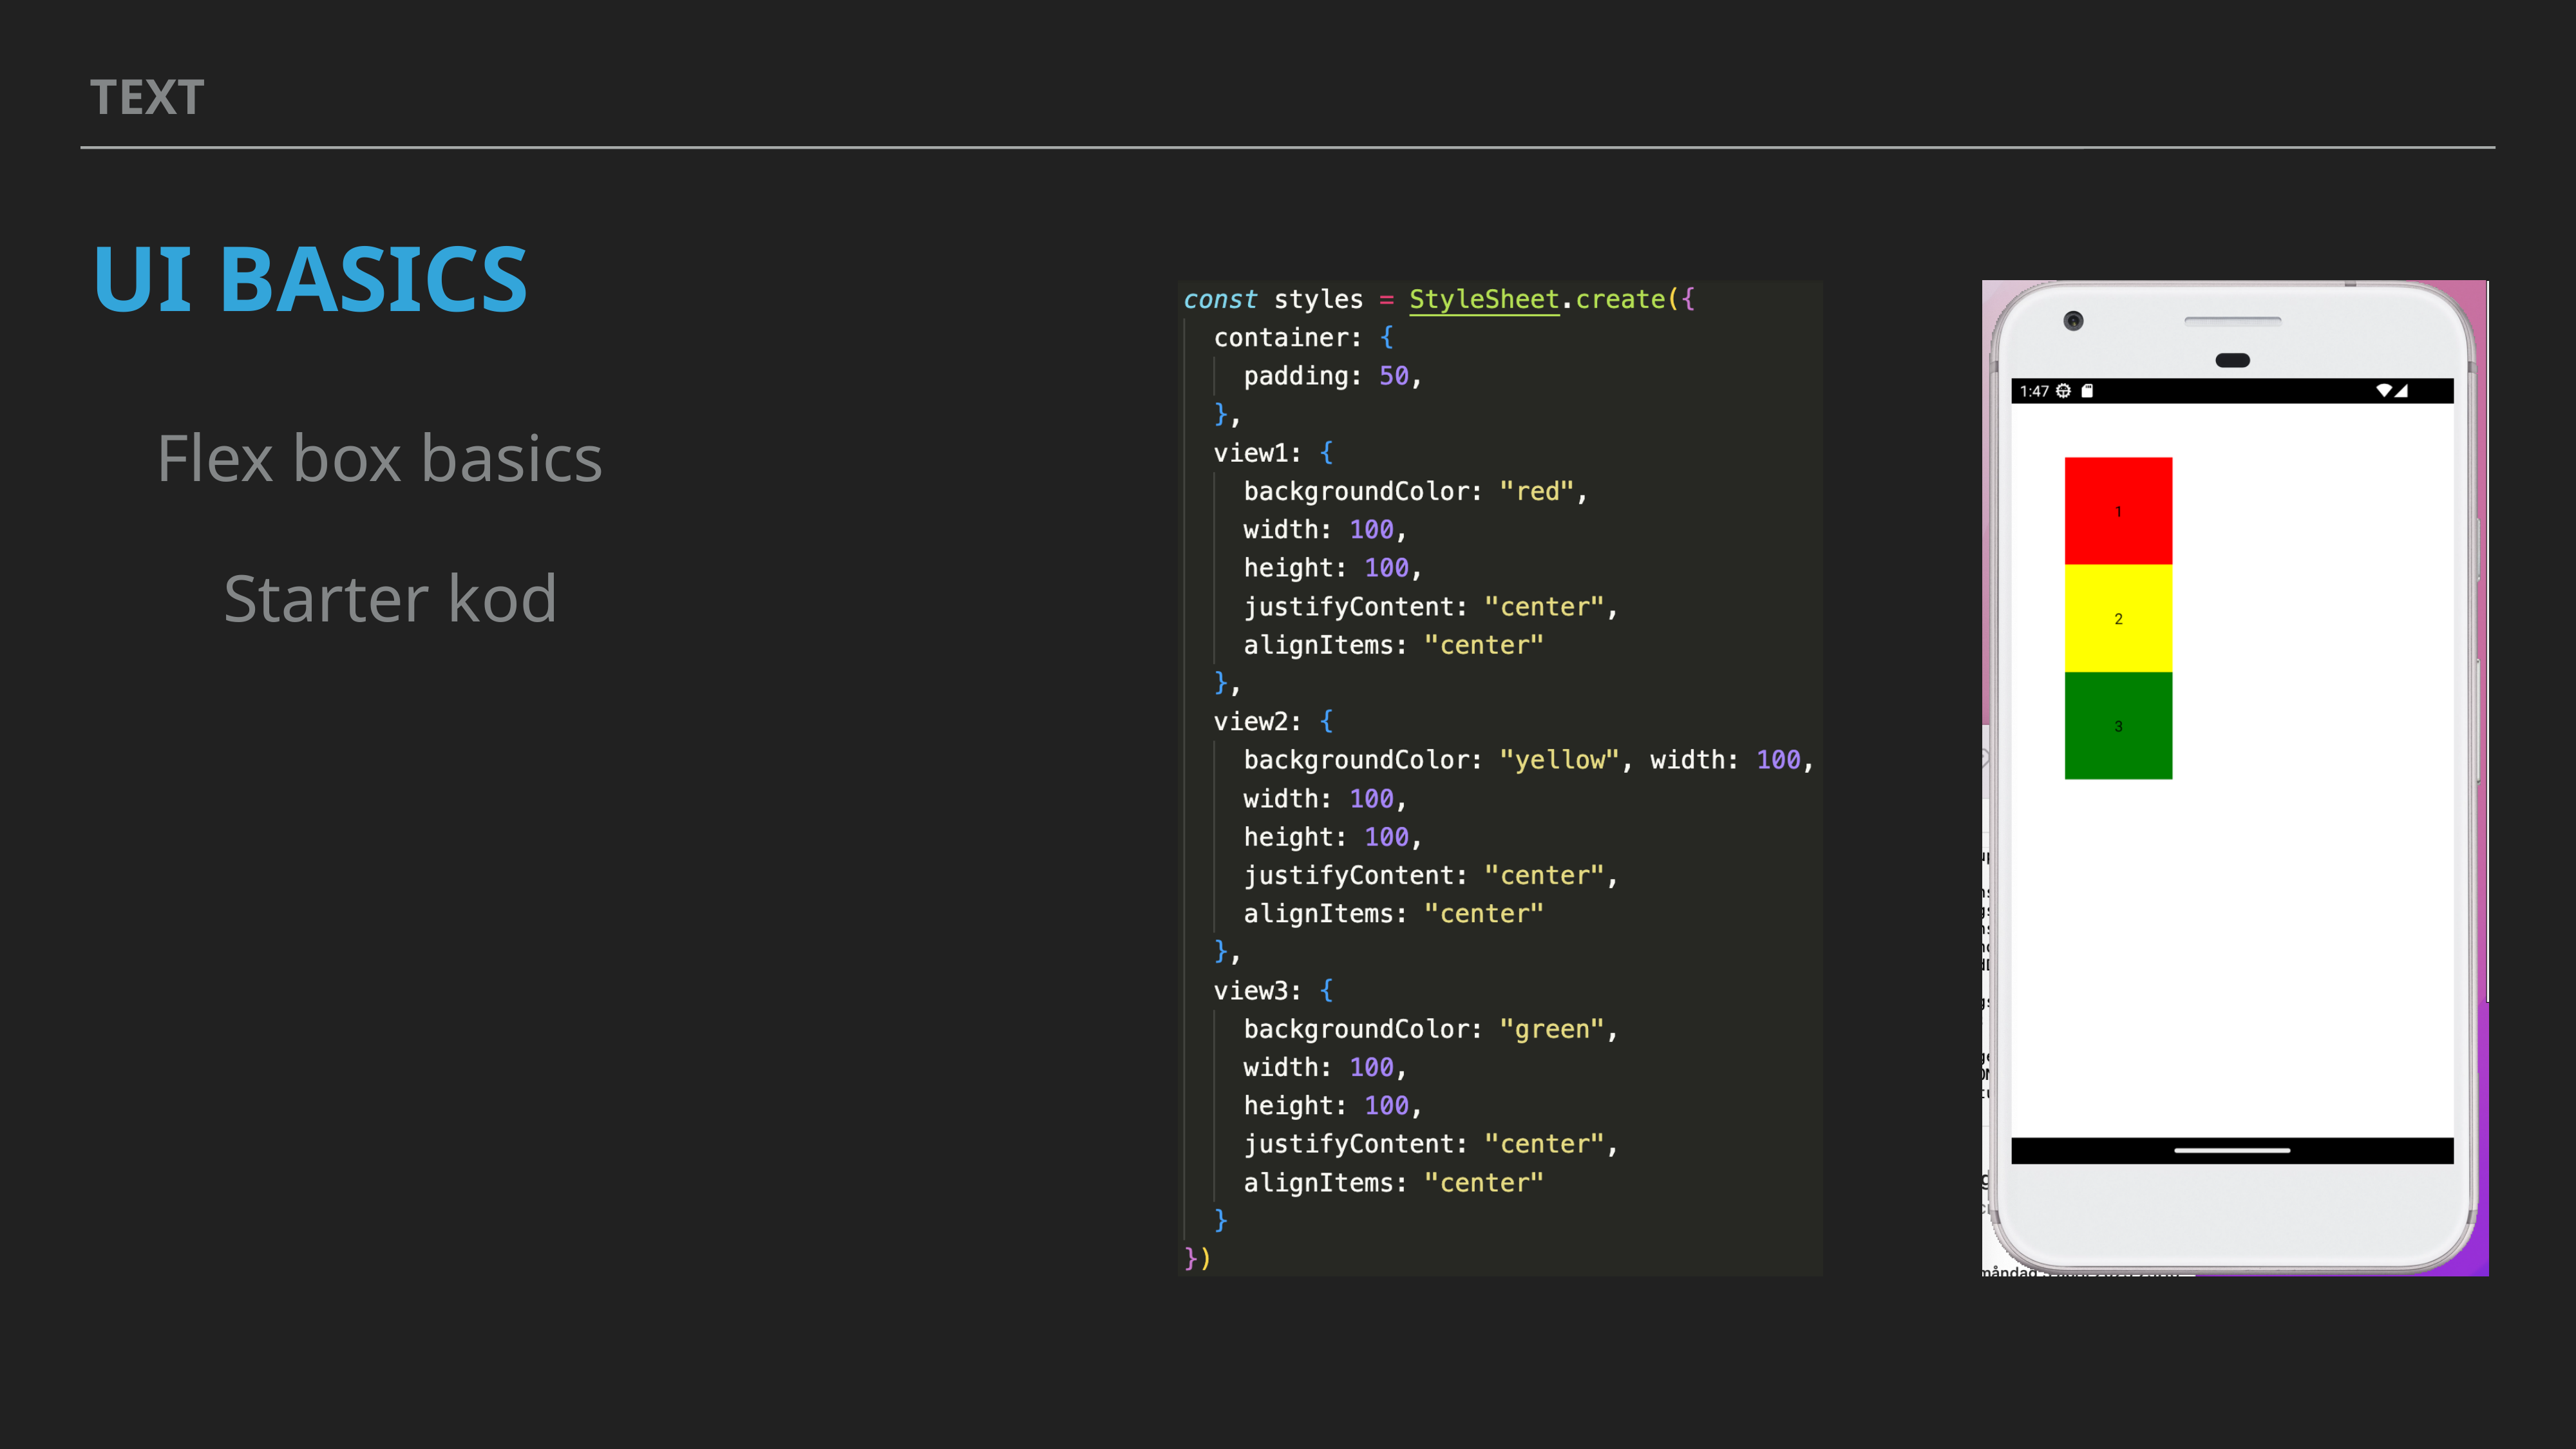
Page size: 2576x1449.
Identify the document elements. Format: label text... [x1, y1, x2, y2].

text_box Flex box basics Starter kod [80, 408, 2496, 1315]
text_box UI Basics [80, 228, 2496, 336]
picture [1982, 280, 2489, 1276]
picture [1178, 280, 1823, 1276]
